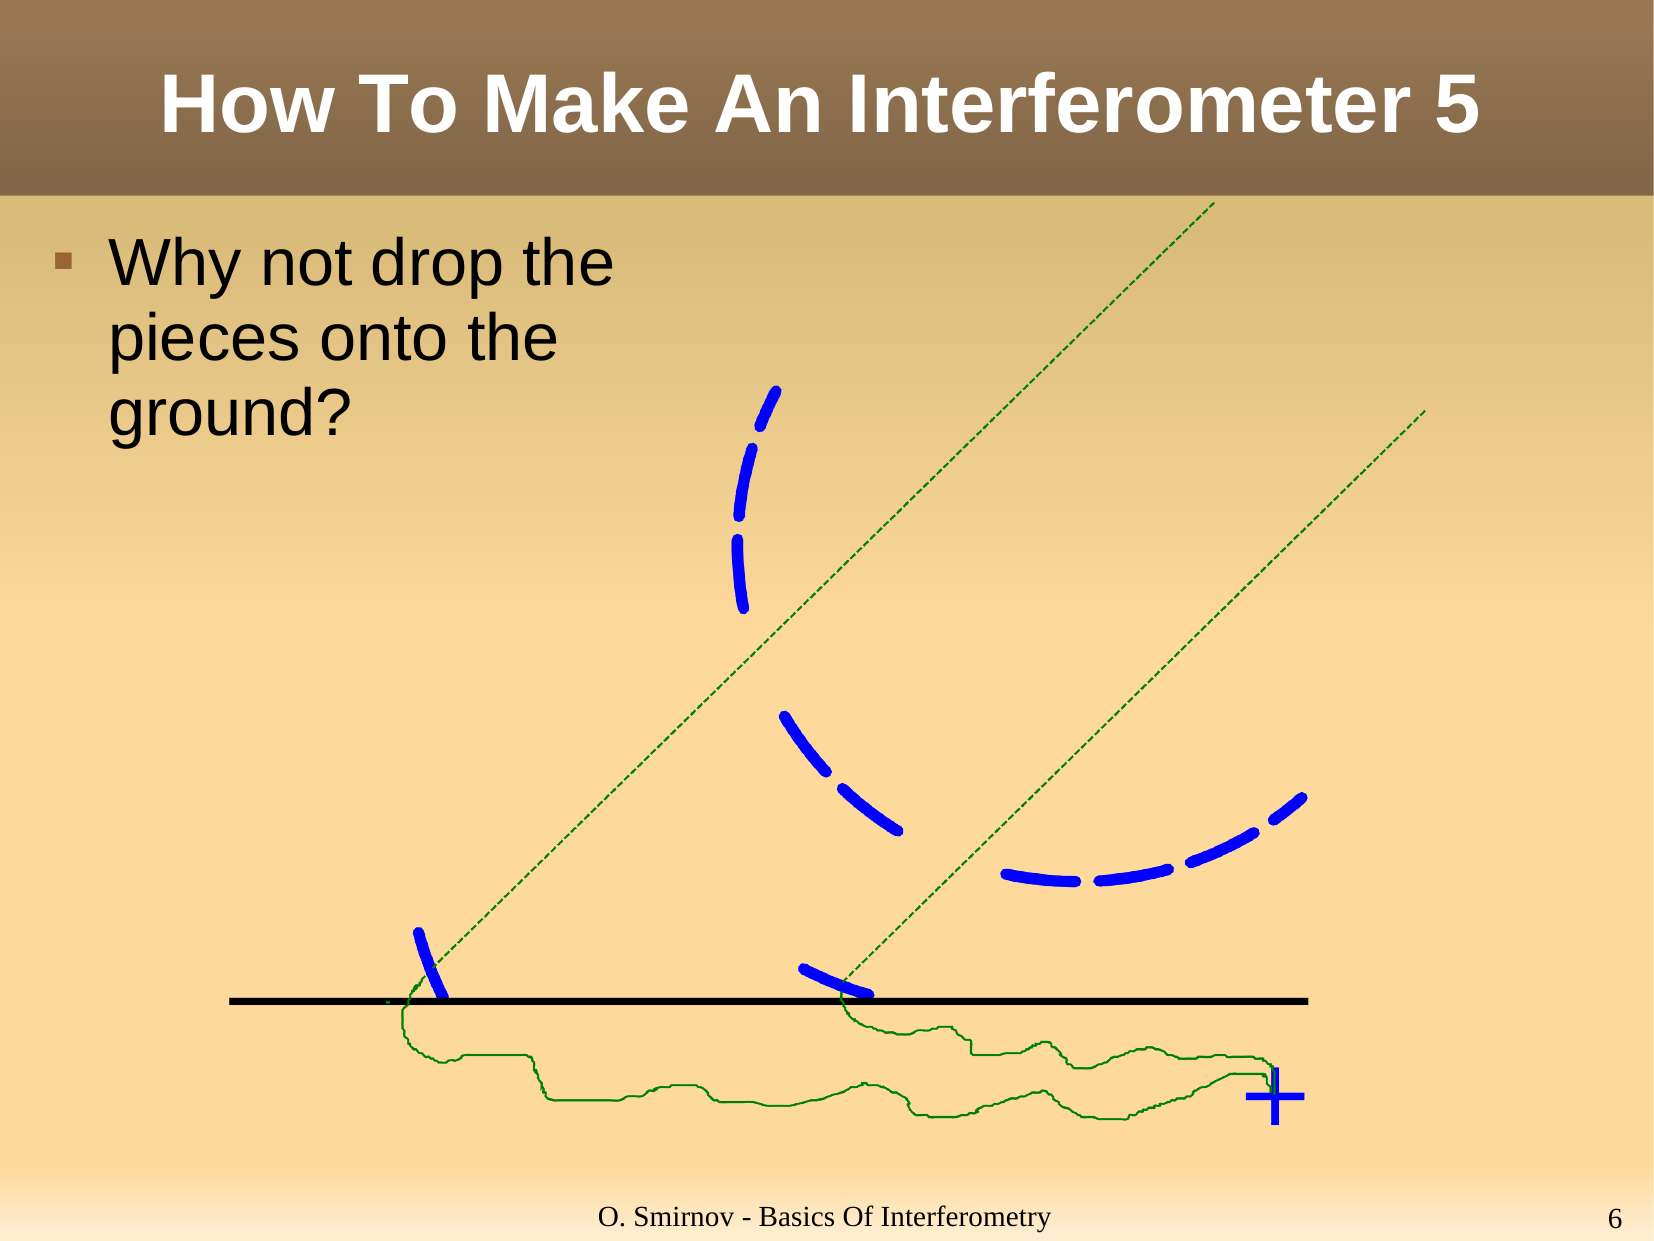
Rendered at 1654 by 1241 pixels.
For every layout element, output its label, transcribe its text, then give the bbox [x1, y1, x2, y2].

title How To Make An Interferometer 5 [76, 0, 1565, 208]
list Why not drop the pieces onto the ground? [37, 225, 751, 826]
picture [0, 0, 1654, 1241]
